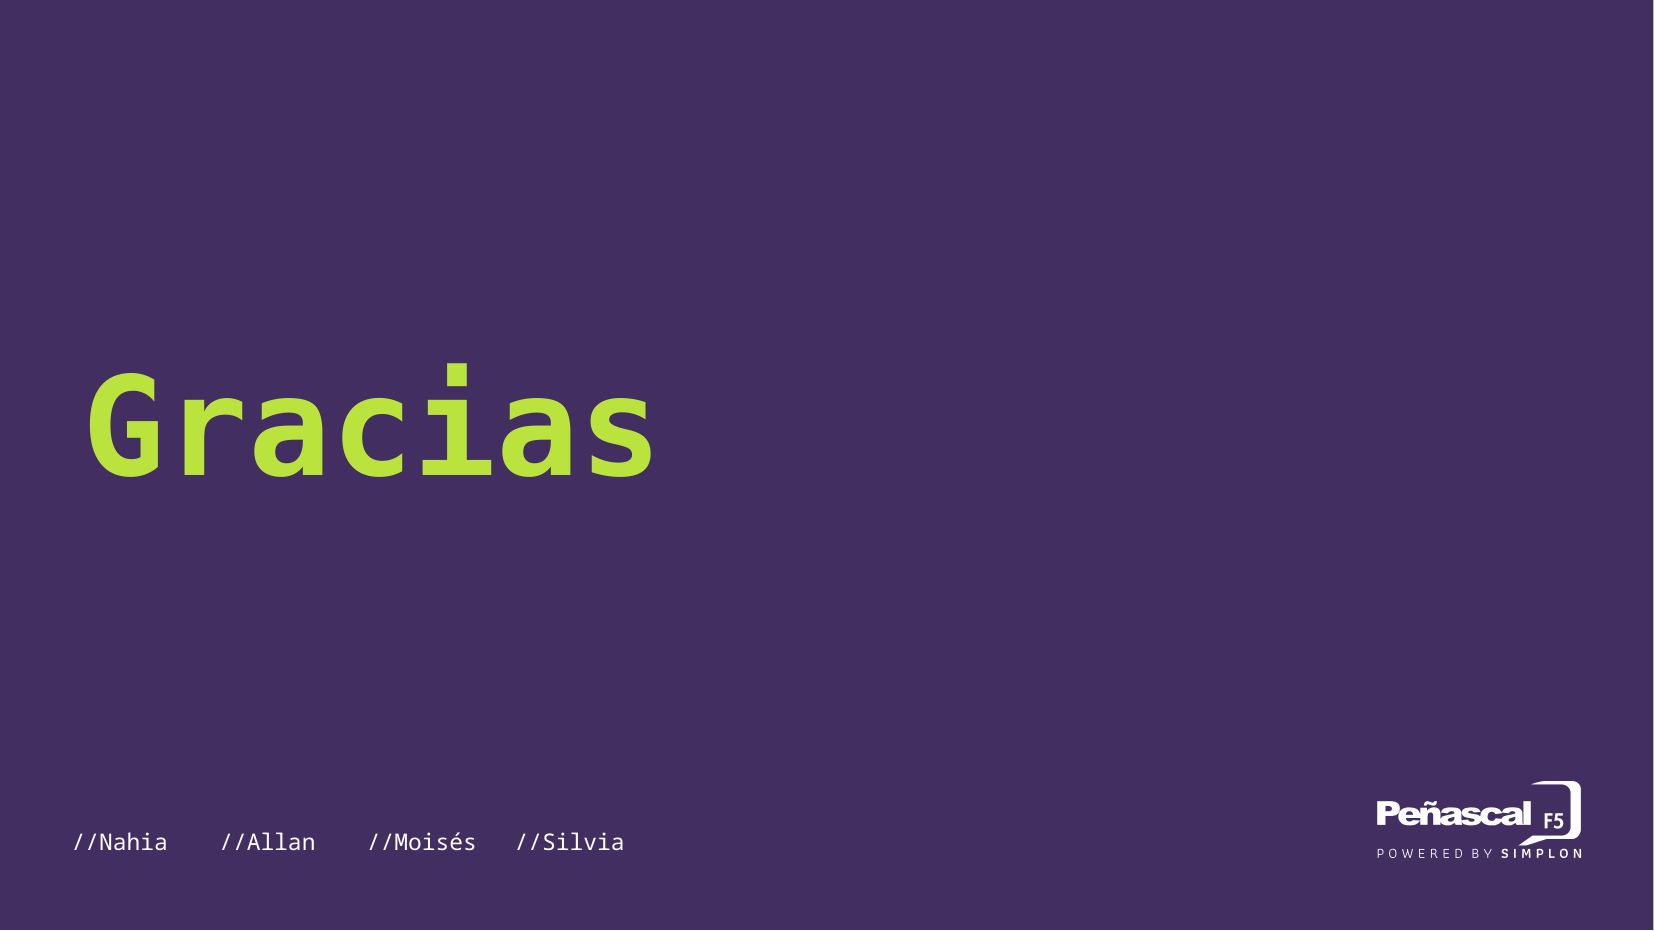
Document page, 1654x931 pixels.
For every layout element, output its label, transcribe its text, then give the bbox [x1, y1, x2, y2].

title Gracias [82, 236, 1571, 621]
picture [1375, 759, 1583, 880]
text_box //Nahia //Allan //Moisés //Silvia [71, 826, 1004, 909]
